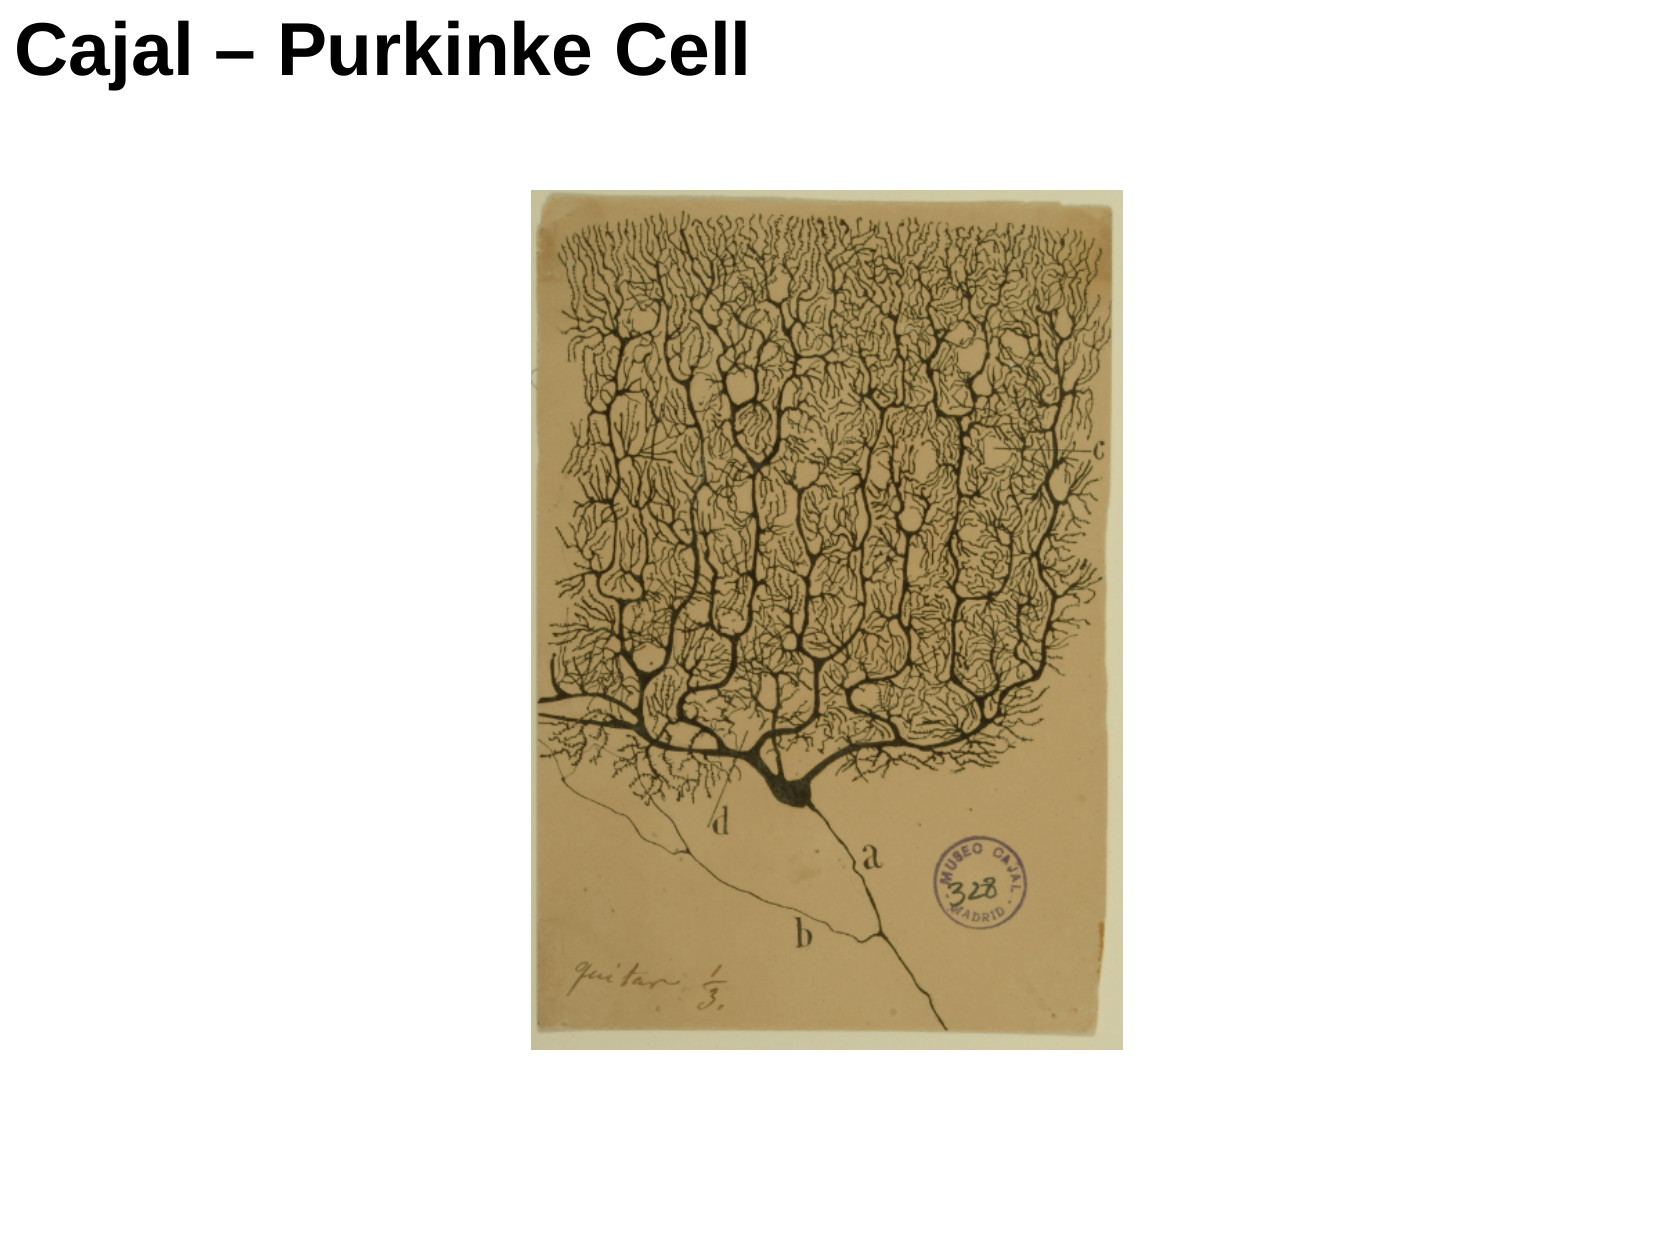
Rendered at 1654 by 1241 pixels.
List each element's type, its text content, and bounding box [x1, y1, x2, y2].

text_box Cajal – Purkinke Cell [0, 0, 1063, 130]
picture [531, 190, 1123, 1051]
